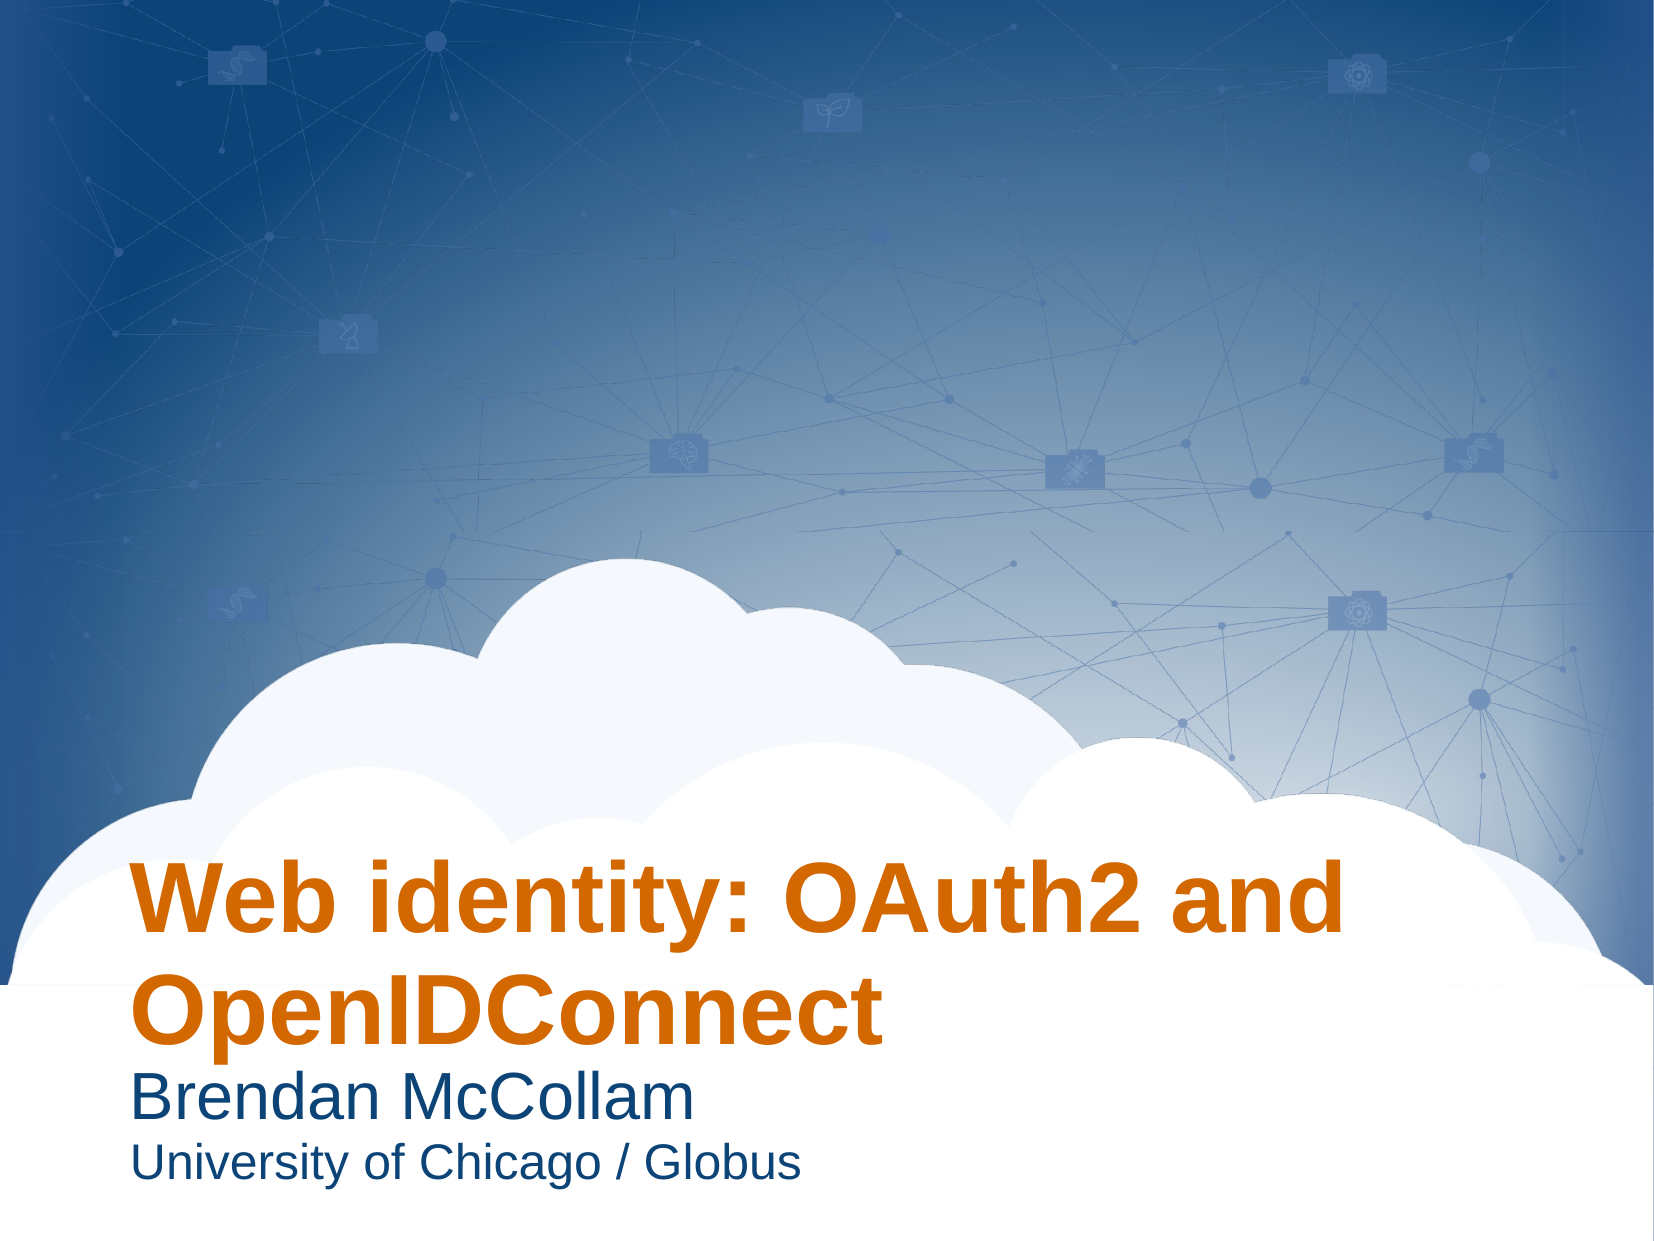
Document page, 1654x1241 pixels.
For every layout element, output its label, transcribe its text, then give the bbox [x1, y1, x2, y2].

subtitle Brendan McCollam University of Chicago / Globus [129, 1039, 1548, 1210]
picture [0, 0, 1654, 985]
title Web identity: OAuth2 and OpenIDConnect [129, 835, 1430, 1039]
